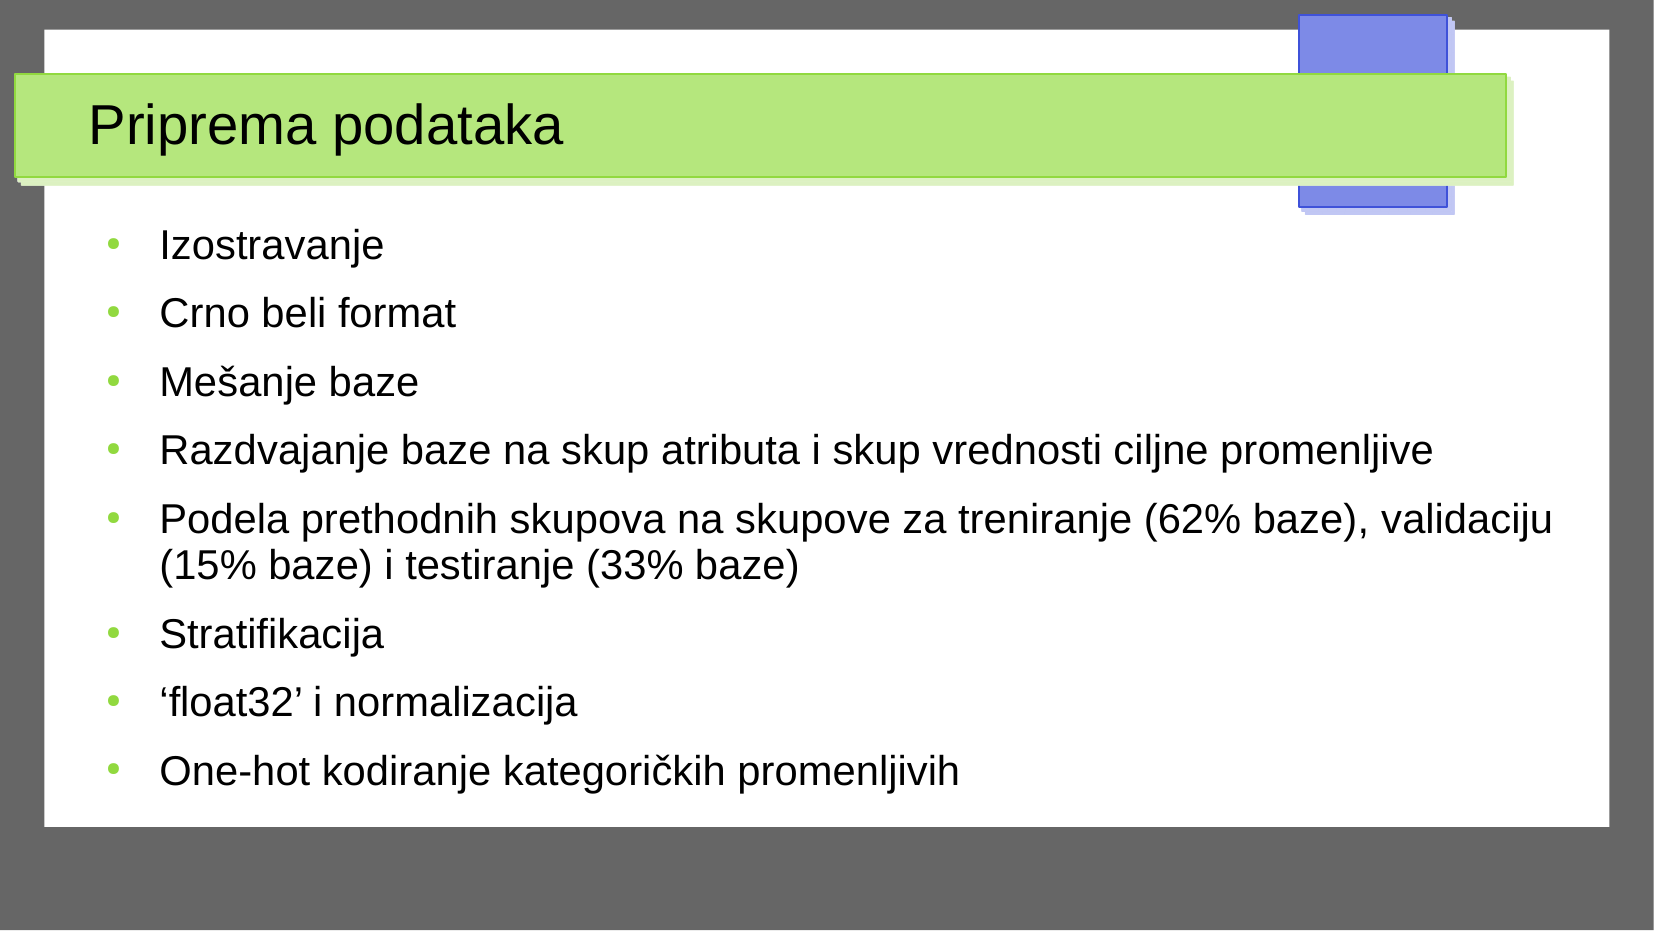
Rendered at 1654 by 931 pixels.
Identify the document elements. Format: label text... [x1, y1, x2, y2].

list Izostravanje Crno beli format Mešanje baze Razdvajanje baze na skup atributa i skup vrednosti ciljne promenljive Podela prethodnih skupova na skupove za treniranje (62% baze), validaciju (15% baze) i testiranje (33% baze) Stratifikacija ‘float32’ i normalizacija One-hot kodiranje kategoričkih promenljivih [88, 221, 1565, 813]
title Priprema podataka [88, 73, 1506, 178]
